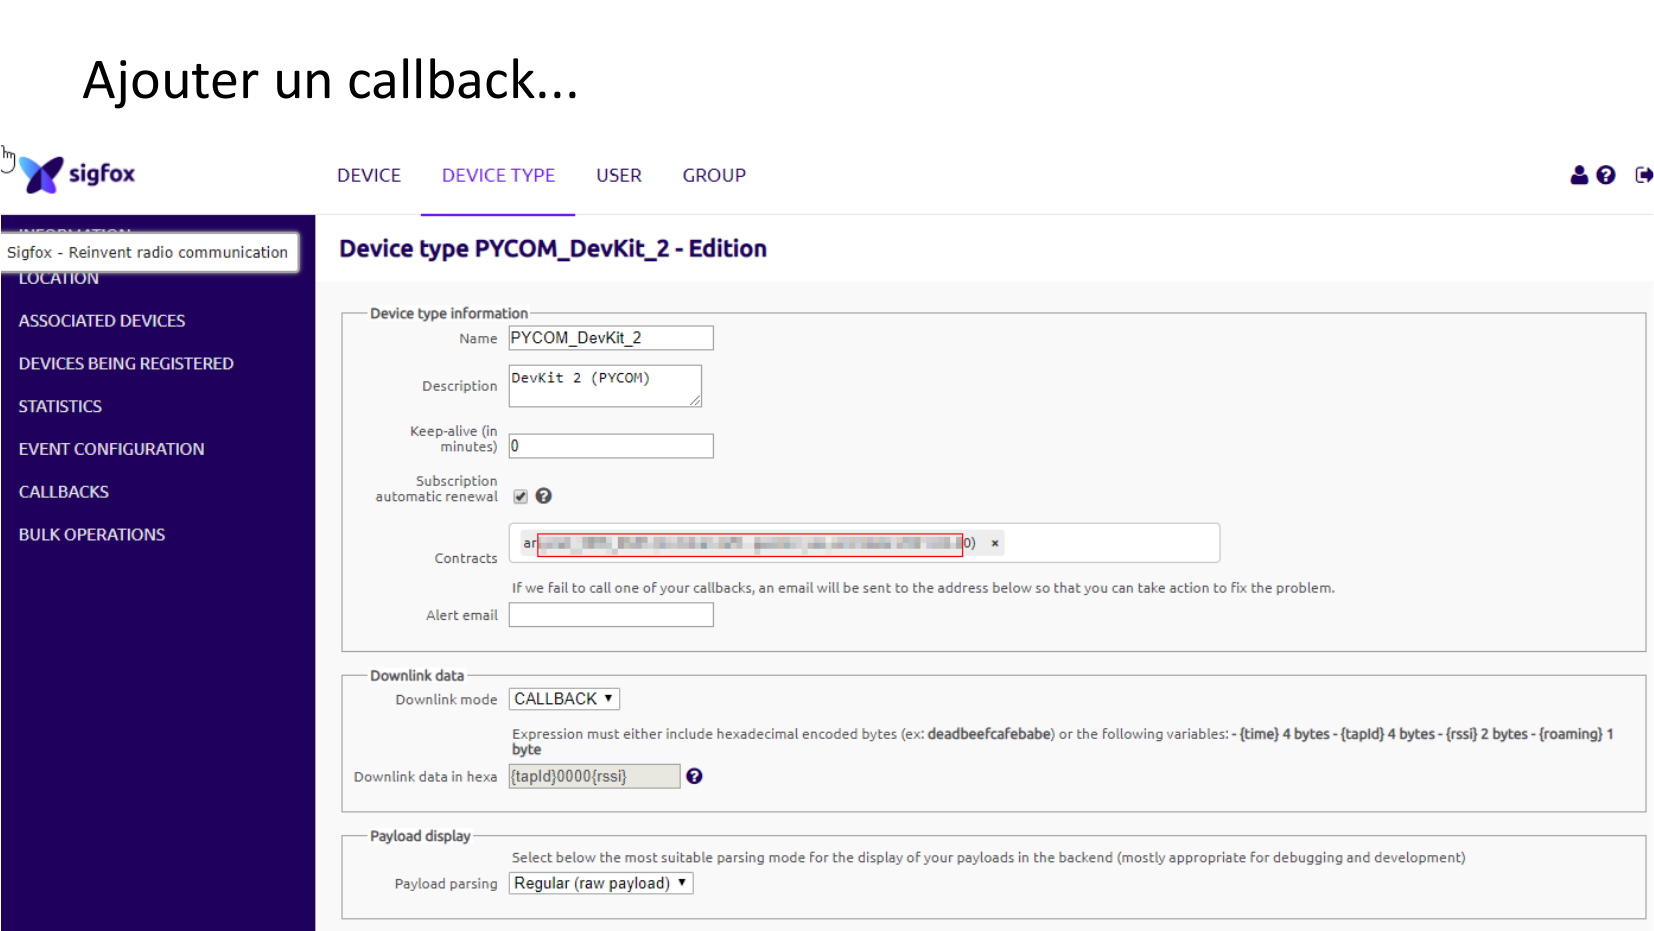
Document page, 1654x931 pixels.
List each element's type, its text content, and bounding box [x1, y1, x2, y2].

picture [1, 145, 1654, 931]
title Ajouter un callback... [82, 37, 1571, 130]
